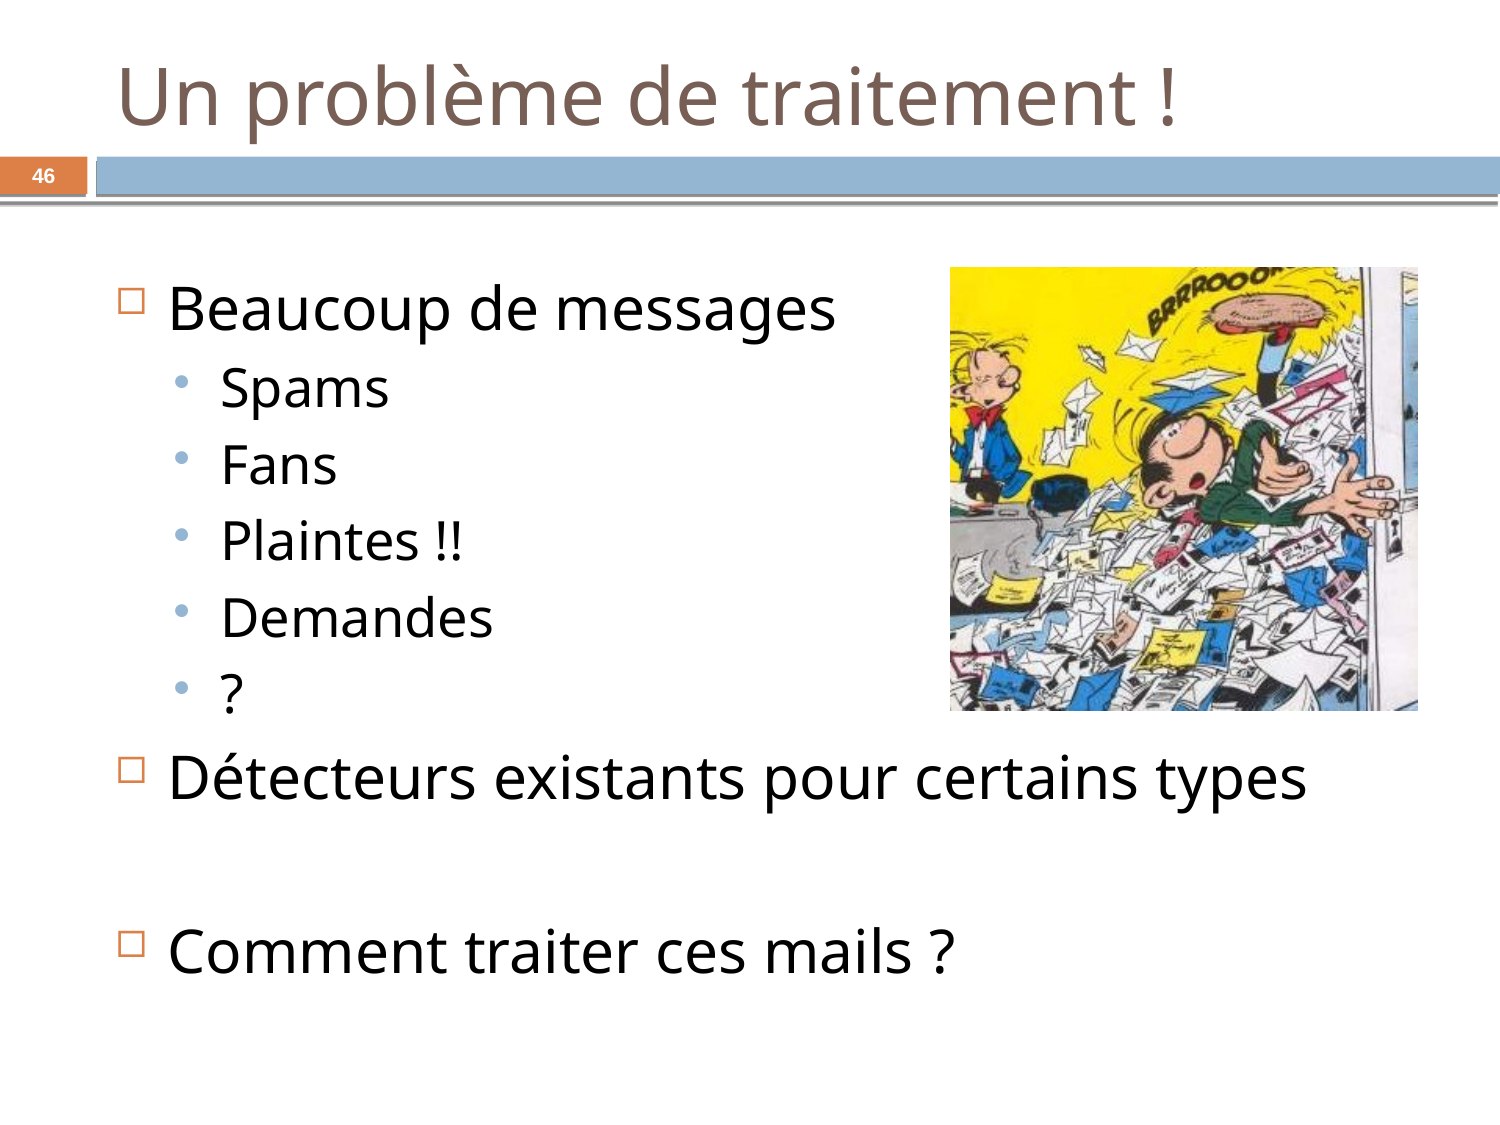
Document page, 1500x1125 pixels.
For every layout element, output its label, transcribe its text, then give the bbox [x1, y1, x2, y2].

list Beaucoup de messages Spams Fans Plaintes !! Demandes ? Détecteurs existants pour certains types Comment traiter ces mails ? [100, 262, 1438, 1000]
title Un problème de traitement ! [100, 37, 1438, 149]
picture [950, 267, 1418, 711]
slide_number <numéro> [0, 155, 88, 196]
